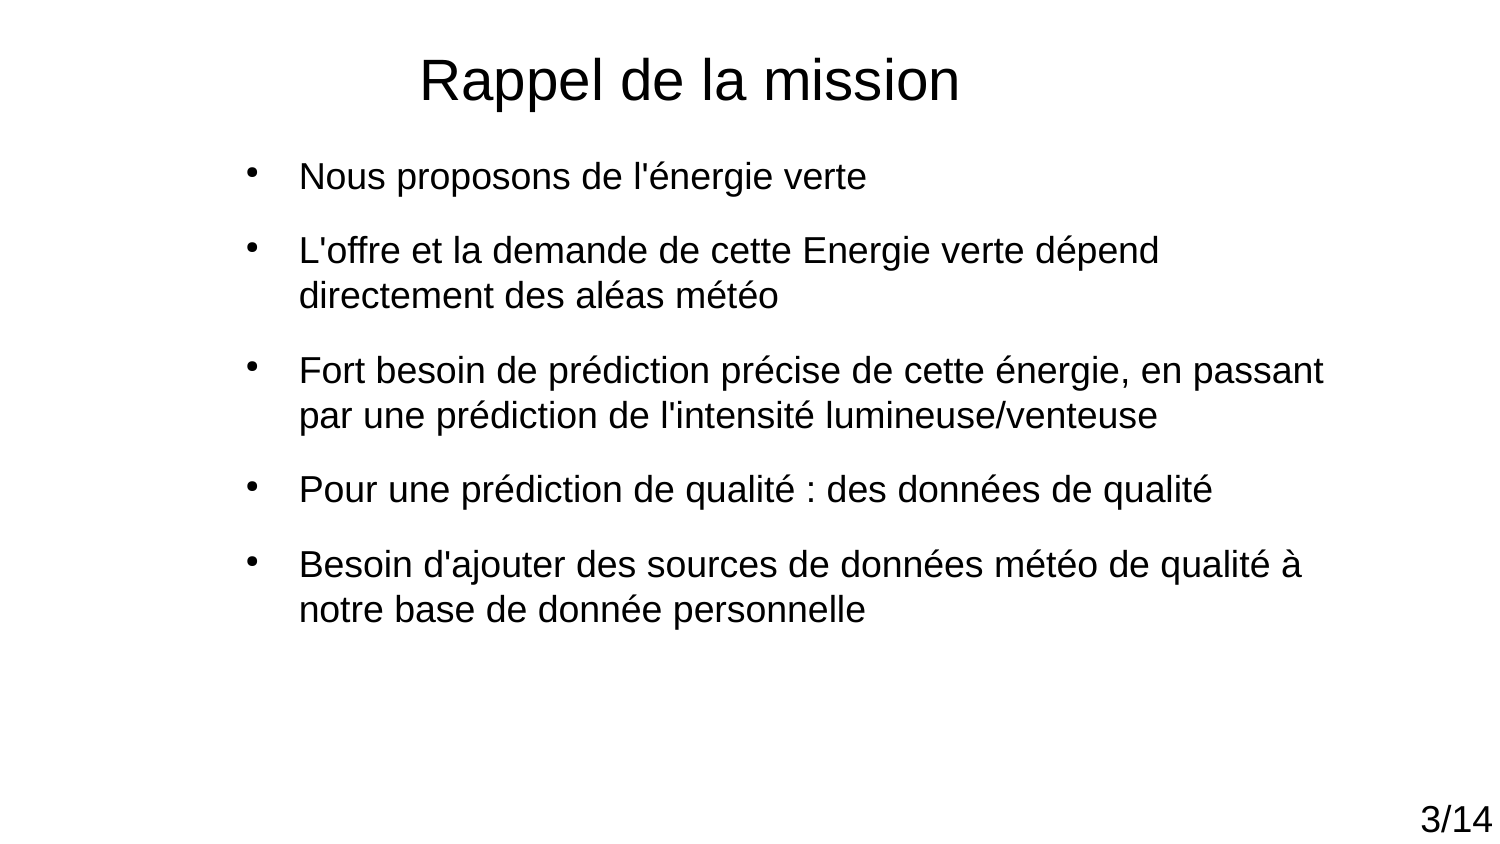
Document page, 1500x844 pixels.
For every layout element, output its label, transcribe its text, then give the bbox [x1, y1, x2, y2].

title Rappel de la mission [404, 27, 1500, 178]
text_box 3/14 [1405, 791, 1500, 844]
list Nous proposons de l'énergie verte L'offre et la demande de cette Energie verte dépend directement des aléas météo Fort besoin de prédiction précise de cette énergie, en passant par une prédiction de l'intensité lumineuse/venteuse Pour une prédiction de qualité : des données de qualité Besoin d'ajouter des sources de données météo de qualité à notre base de donnée personnelle [212, 136, 1368, 414]
